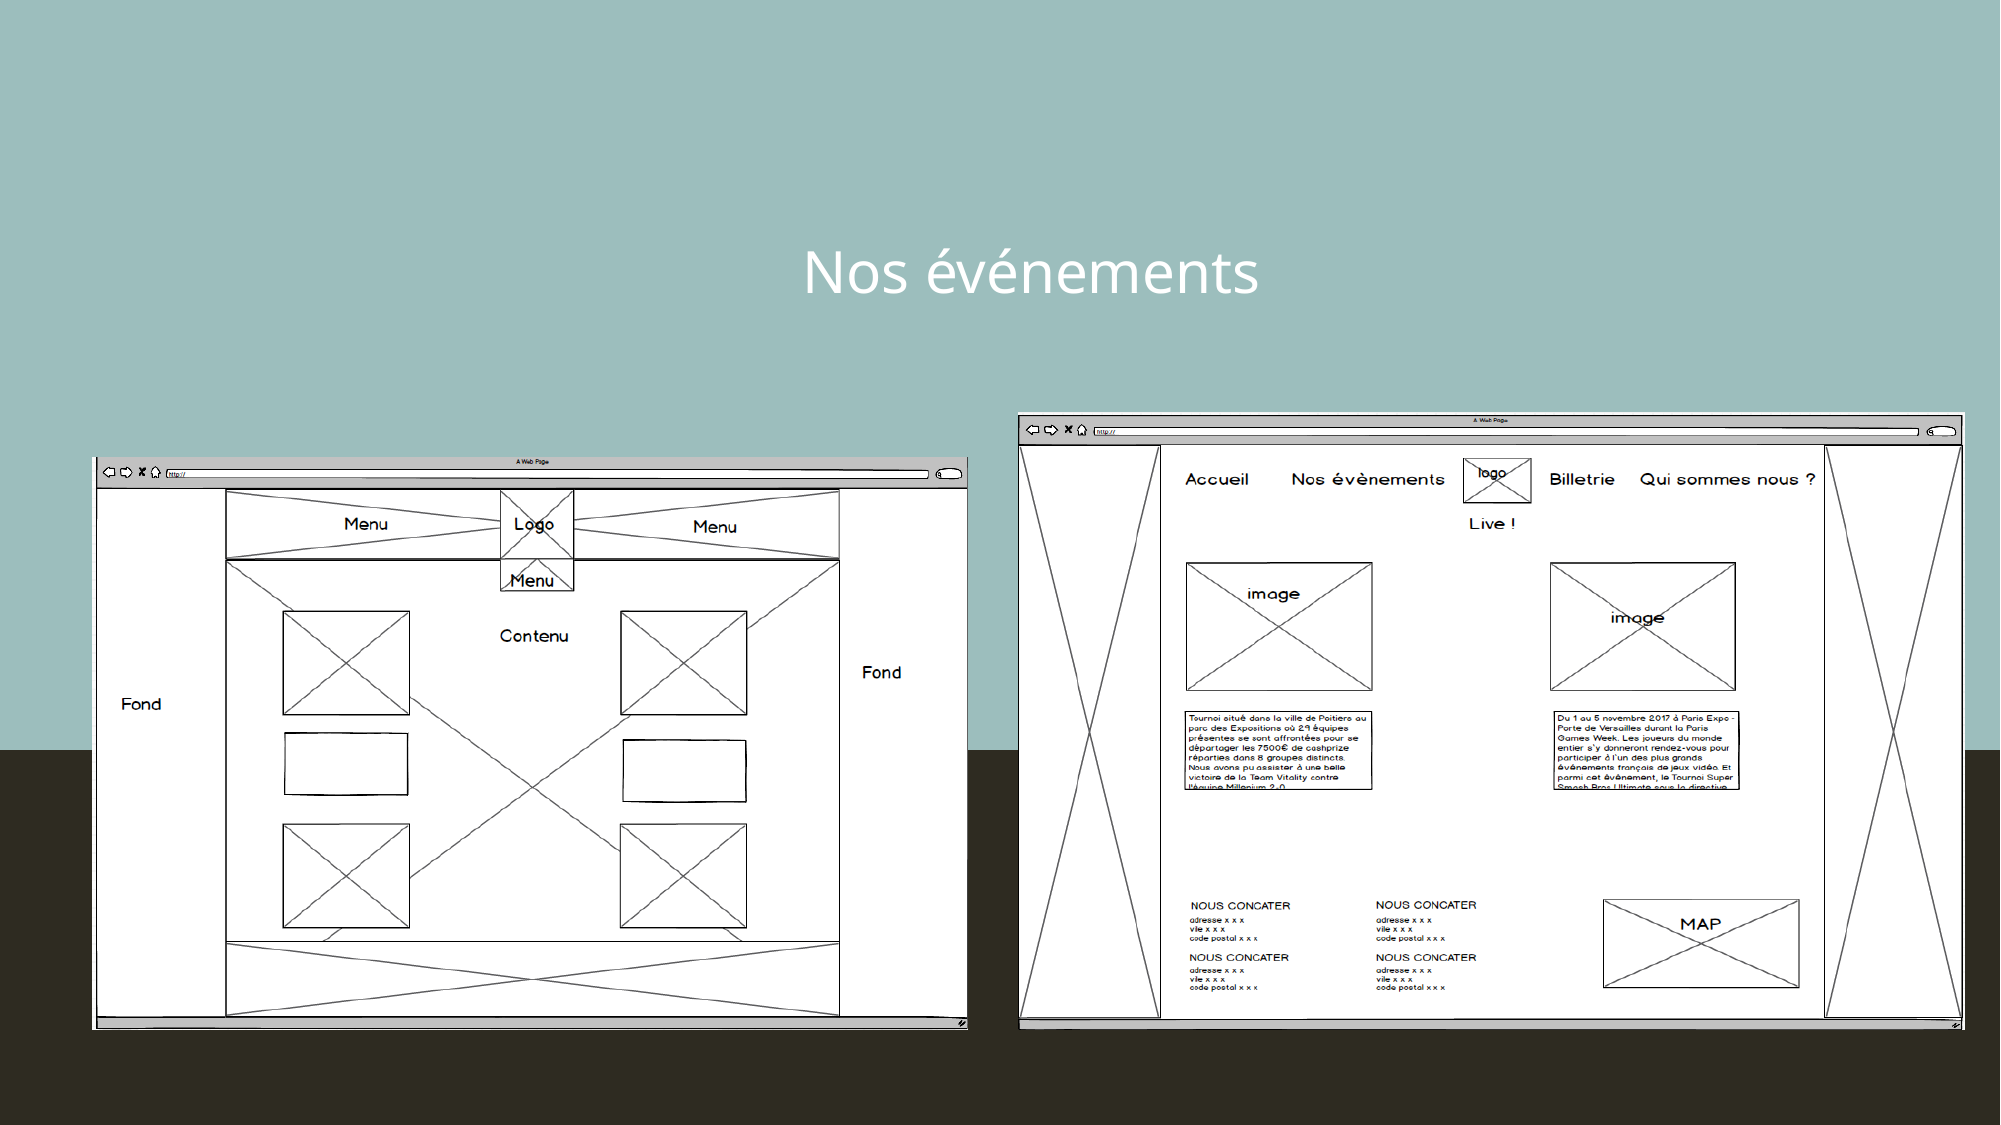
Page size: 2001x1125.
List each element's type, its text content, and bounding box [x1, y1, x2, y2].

picture [1018, 412, 1965, 1030]
picture [92, 458, 968, 1030]
text_box Nos événements [728, 227, 1335, 313]
